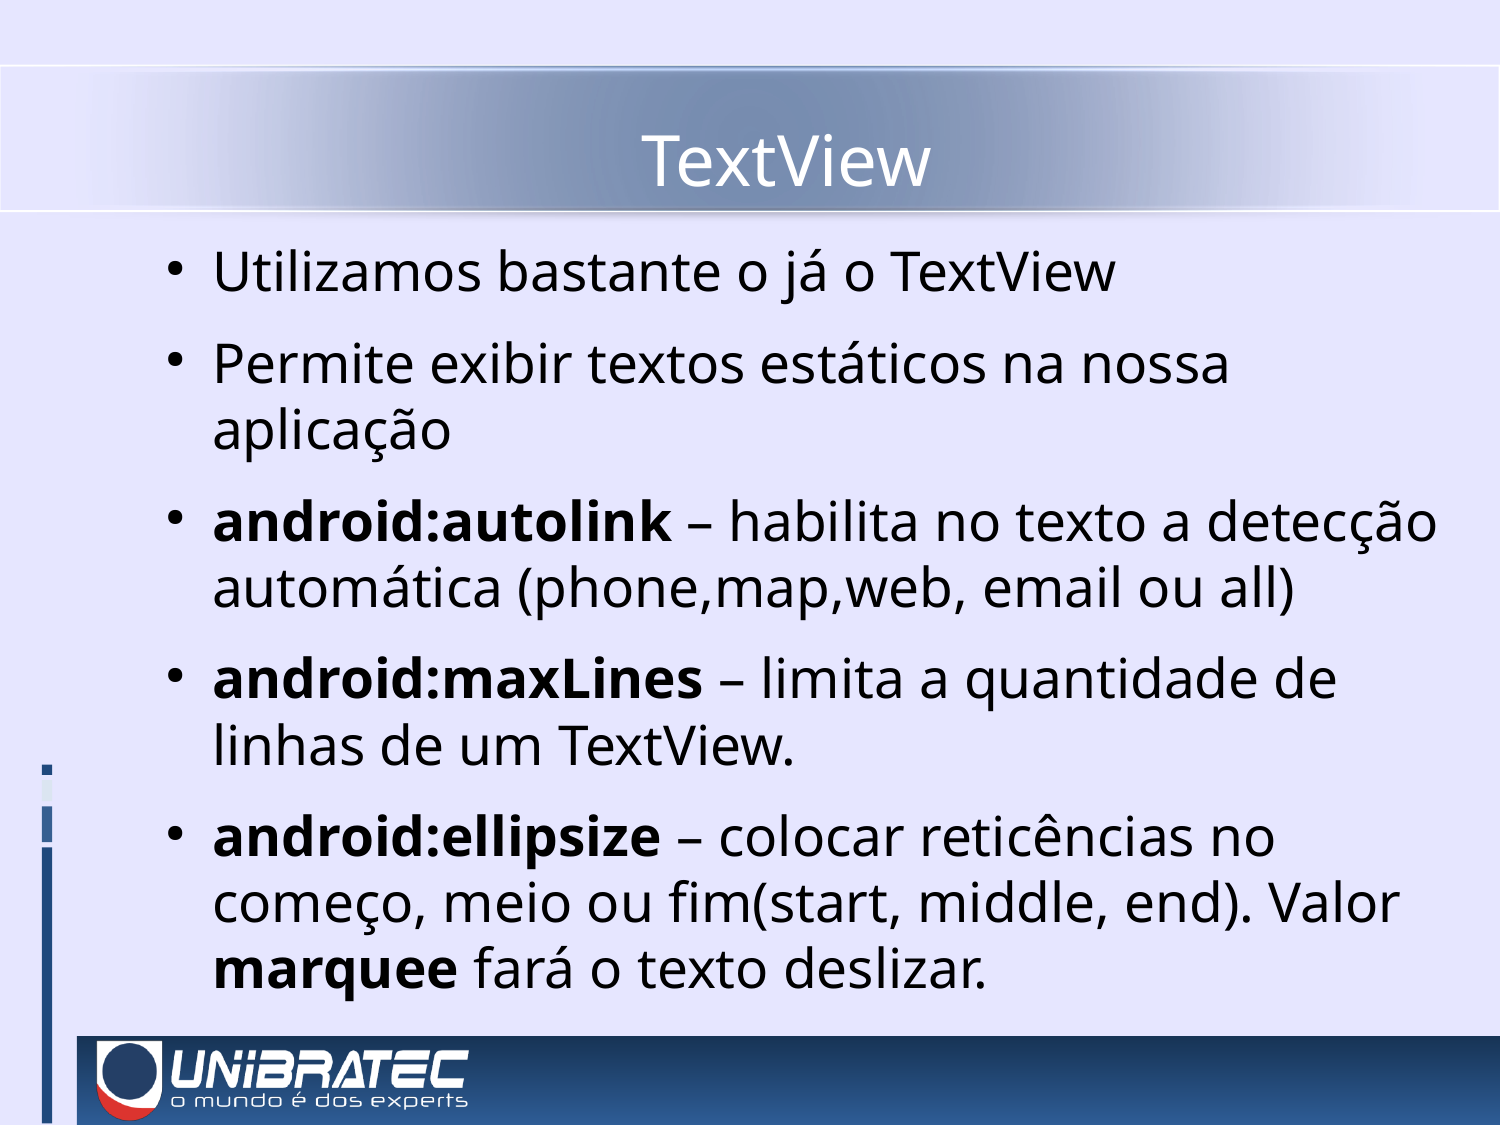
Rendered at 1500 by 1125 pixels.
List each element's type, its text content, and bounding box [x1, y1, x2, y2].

picture [96, 1040, 469, 1121]
title TextView [150, 84, 1424, 233]
list Utilizamos bastante o já o TextView Permite exibir textos estáticos na nossa aplicação android:autolink – habilita no texto a detecção automática (phone,map,web, email ou all) android:maxLines – limita a quantidade de linhas de um TextView. android:ellipsize – colocar reticências no começo, meio ou fim(start, middle, end). Valor marquee fará o texto deslizar. [150, 236, 1441, 1028]
picture [0, 58, 1500, 227]
